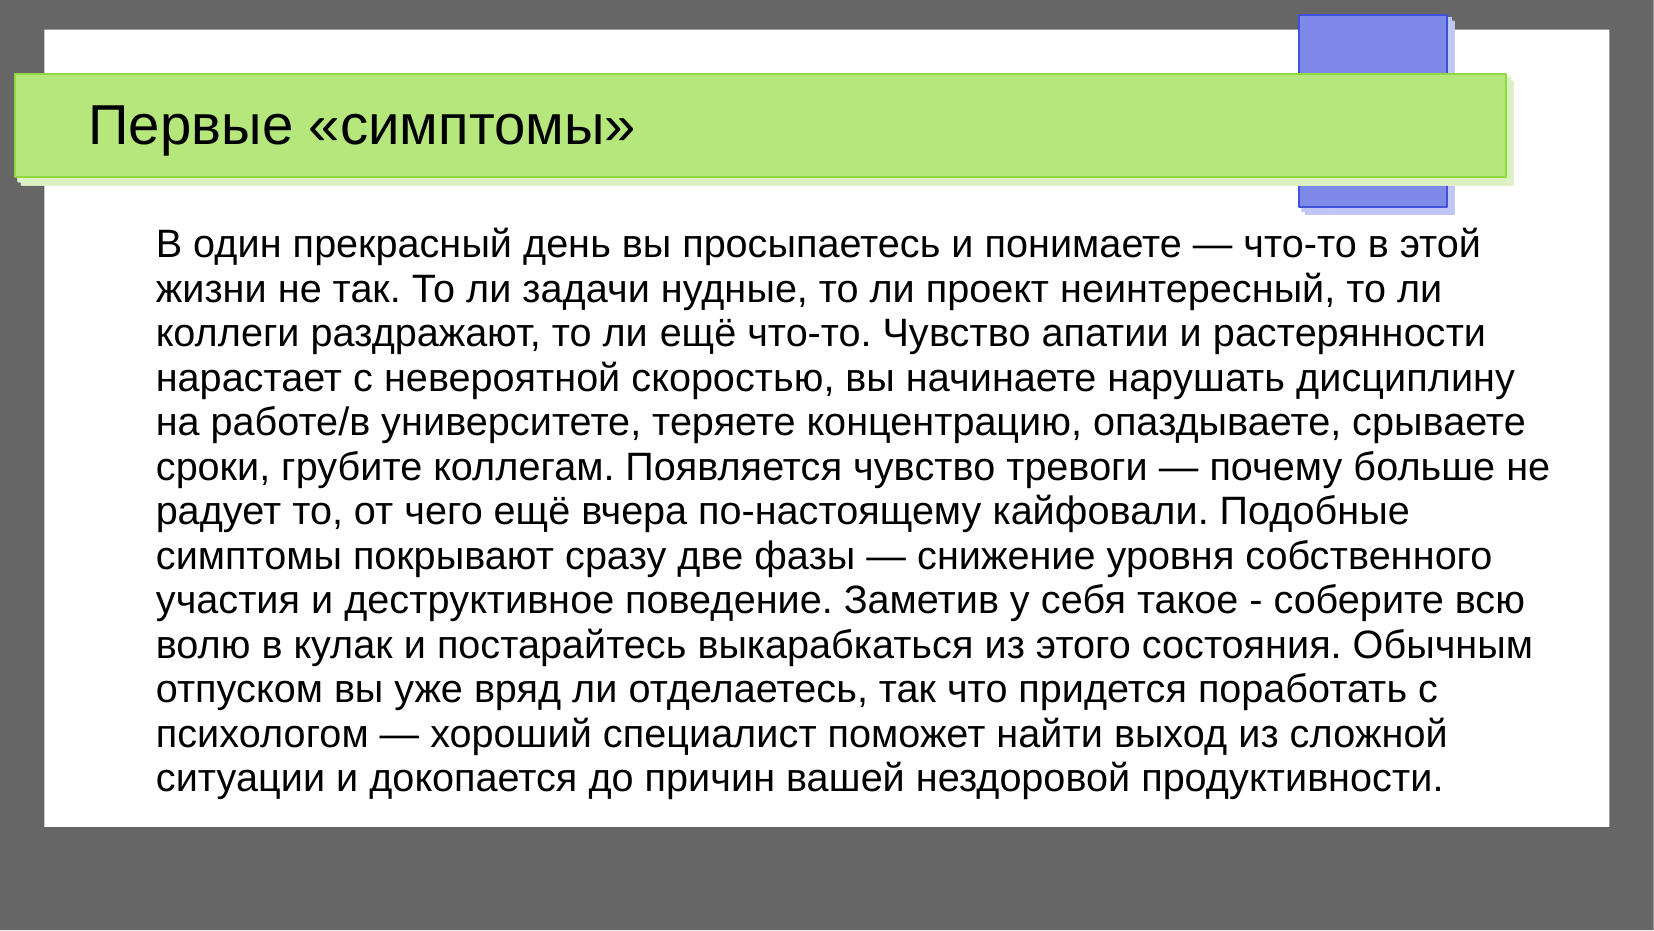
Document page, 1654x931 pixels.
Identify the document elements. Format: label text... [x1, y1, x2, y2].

title Первые «симптомы» [88, 73, 1506, 178]
list В один прекрасный день вы просыпаетесь и понимаете — что-то в этой жизни не так. То ли задачи нудные, то ли проект неинтересный, то ли коллеги раздражают, то ли ещё что-то. Чувство апатии и растерянности нарастает с невероятной скоростью, вы начинаете нарушать дисциплину на работе/в университете, теряете концентрацию, опаздываете, срываете сроки, грубите коллегам. Появляется чувство тревоги — почему больше не радует то, от чего ещё вчера по-настоящему кайфовали. Подобные симптомы покрывают сразу две фазы — снижение уровня собственного участия и деструктивное поведение. Заметив у себя такое - соберите всю волю в кулак и постарайтесь выкарабкаться из этого состояния. Обычным отпуском вы уже вряд ли отделаетесь, так что придется поработать с психологом — хороший специалист поможет найти выход из сложной ситуации и докопается до причин вашей нездоровой продуктивности. [88, 221, 1565, 813]
